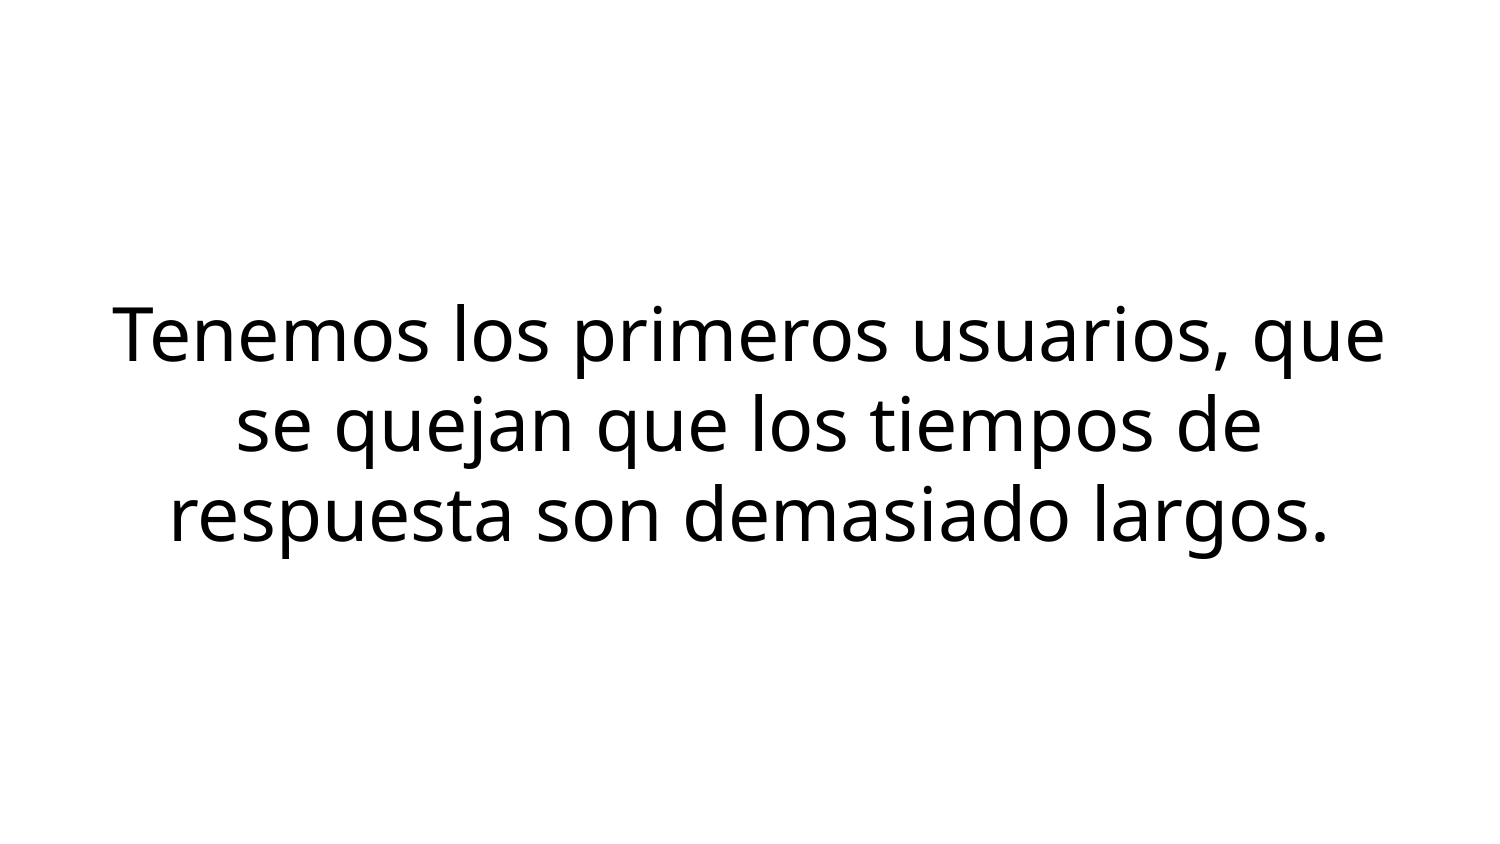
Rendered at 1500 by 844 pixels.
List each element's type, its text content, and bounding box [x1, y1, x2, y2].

title Tenemos los primeros usuarios, que se quejan que los tiempos de respuesta son demasiado largos. [51, 269, 1449, 574]
